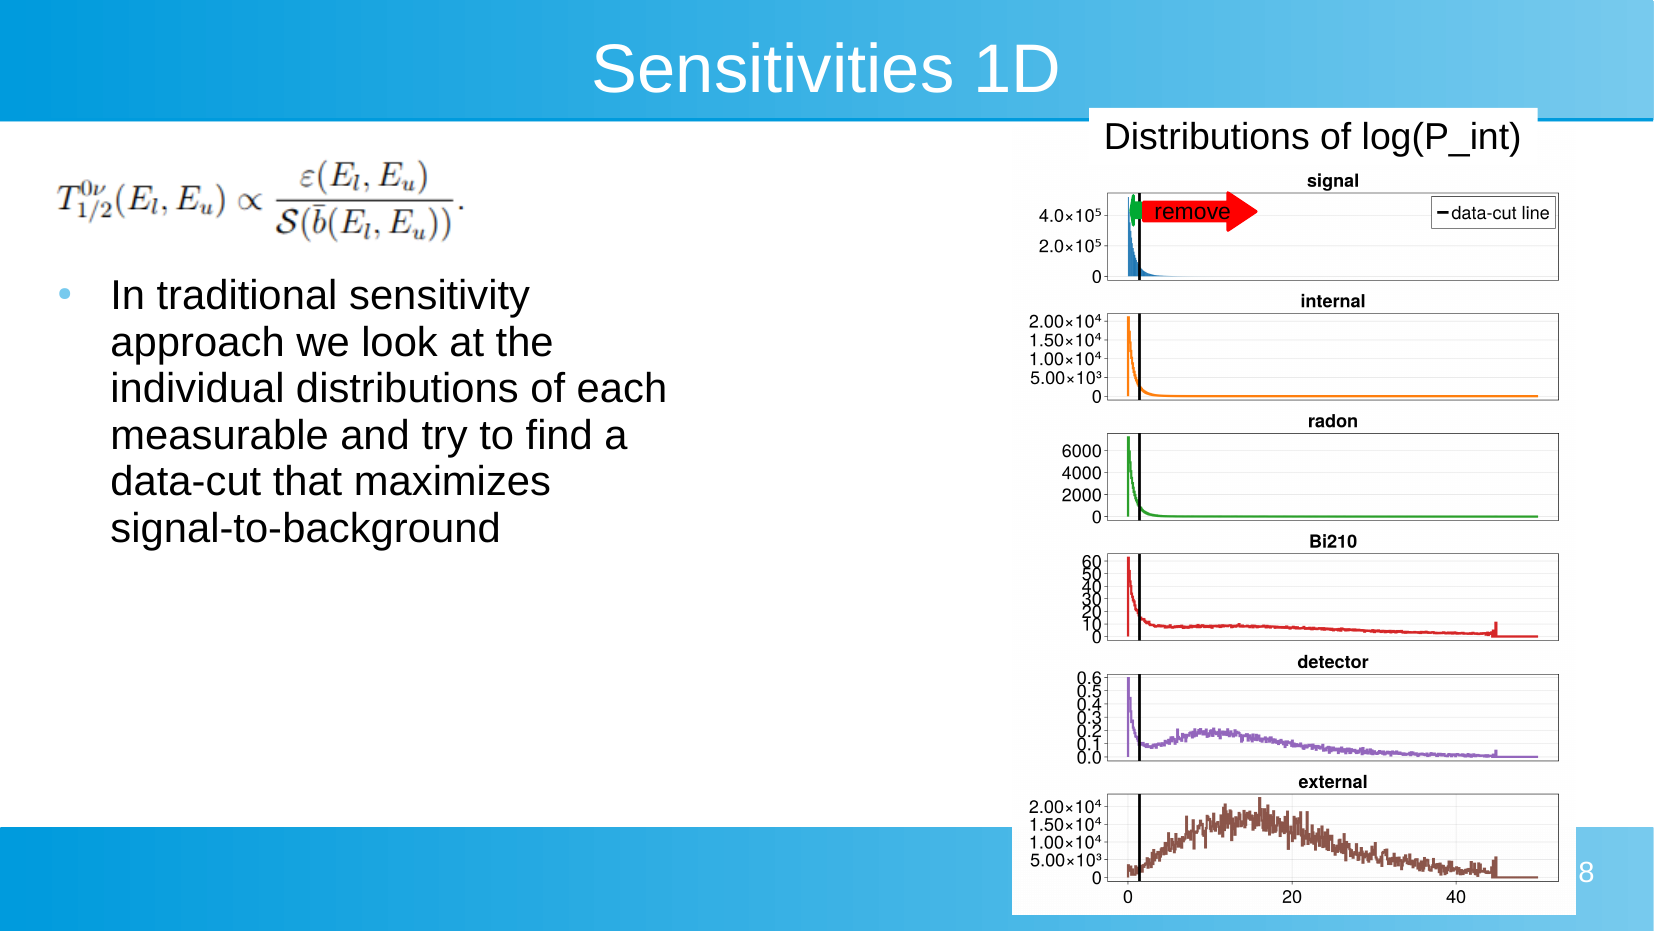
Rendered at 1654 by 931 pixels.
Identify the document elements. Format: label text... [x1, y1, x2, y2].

list In traditional sensitivity approach we look at the individual distributions of each measurable and try to find a data-cut that maximizes signal-to-background [39, 271, 676, 863]
picture [37, 142, 485, 263]
text_box remove [1143, 192, 1257, 231]
picture [1012, 127, 1576, 916]
title Sensitivities 1D [59, 29, 1595, 108]
text_box Distributions of log(P_int) [1089, 107, 1538, 165]
text_box [1130, 195, 1142, 226]
